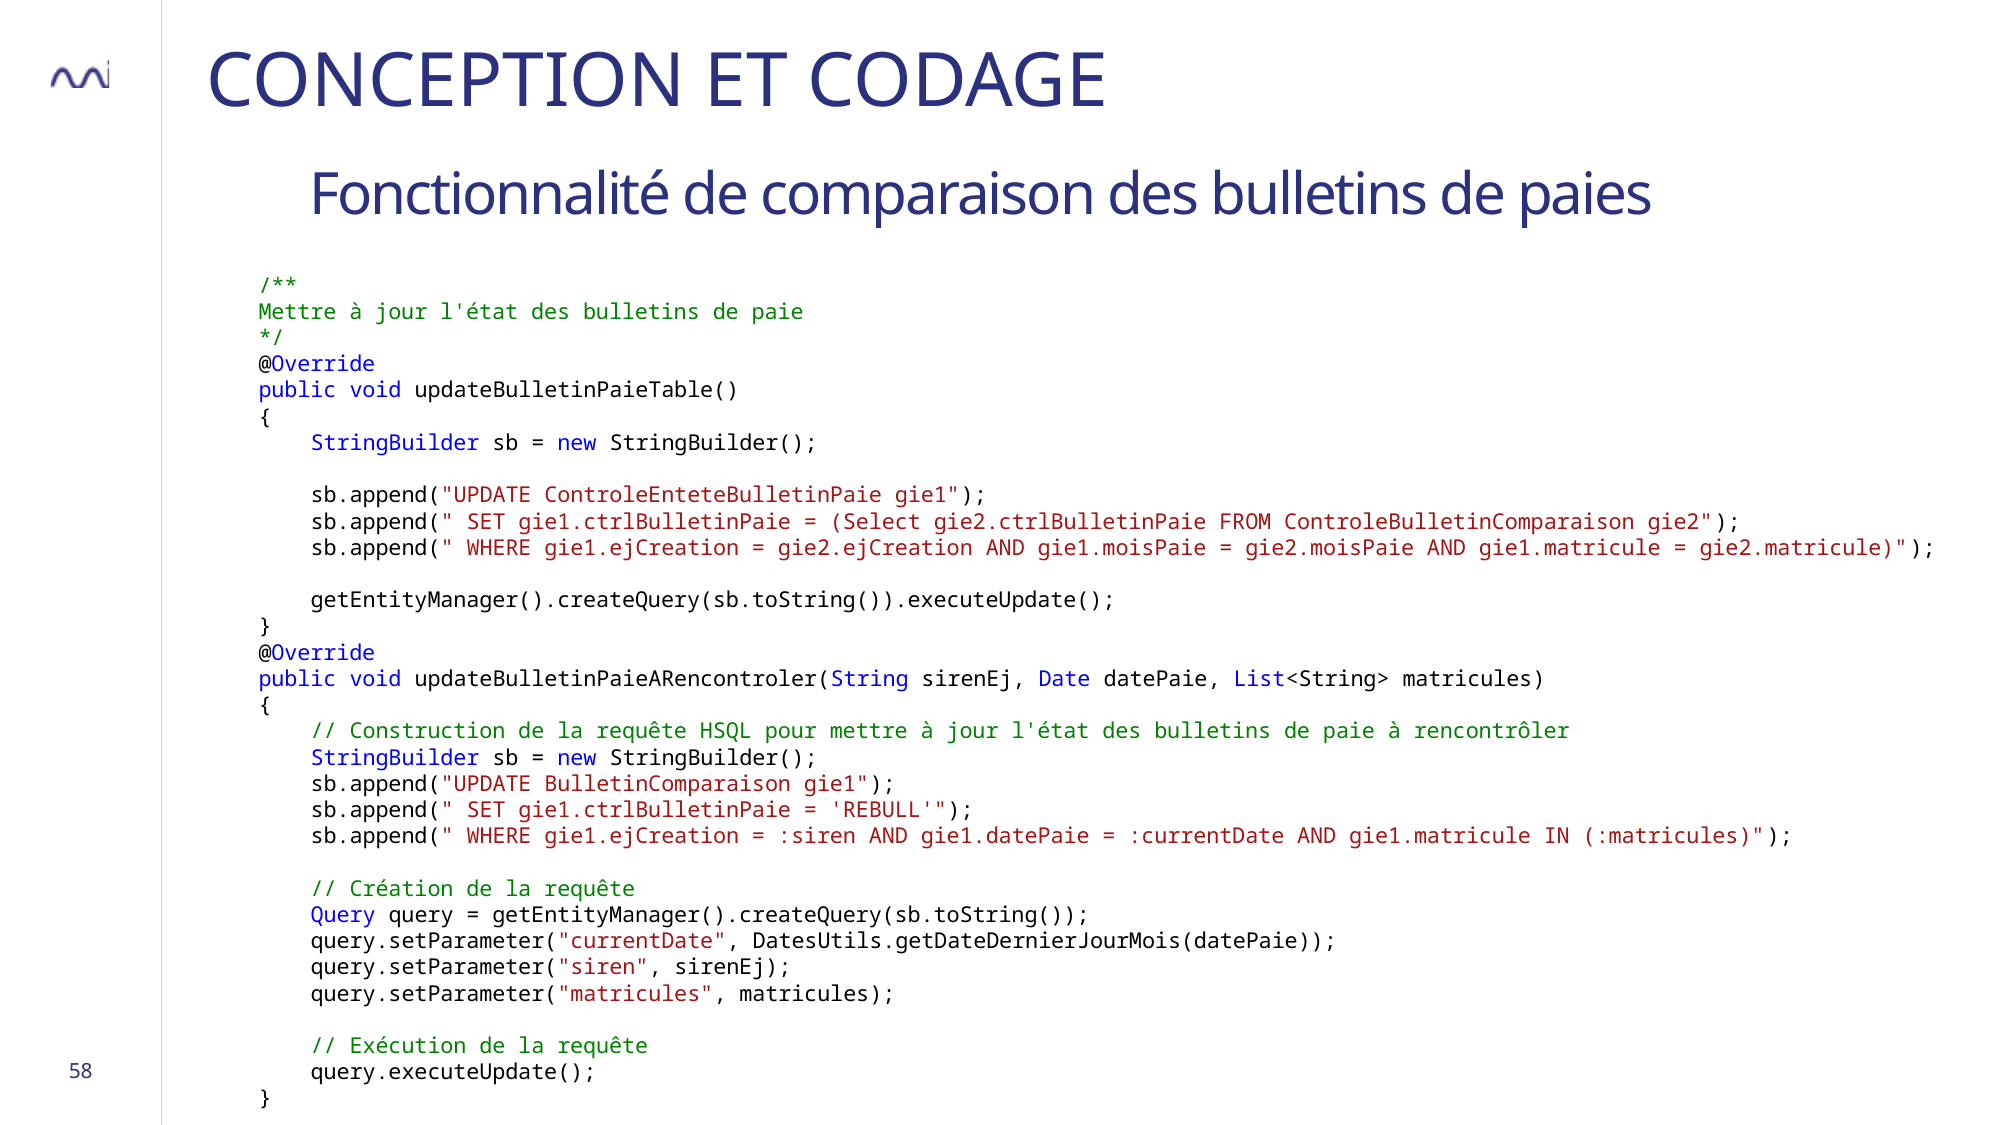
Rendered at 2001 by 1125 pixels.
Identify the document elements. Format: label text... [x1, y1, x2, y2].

text_box CONCEPTION ET CODAGE [191, 23, 1192, 130]
text_box 58 [38, 1052, 123, 1091]
text_box Fonctionnalité de comparaison des bulletins de paies [294, 161, 1685, 252]
text_box /** Mettre à jour l'état des bulletins de paie */ @Override public void updateBulletinPaieTable() { StringBuilder sb = new StringBuilder(); sb.append("UPDATE ControleEnteteBulletinPaie gie1"); sb.append(" SET gie1.ctrlBulletinPaie = (Select gie2.ctrlBulletinPaie FROM ControleBulletinComparaison gie2"); sb.append(" WHERE gie1.ejCreation = gie2.ejCreation AND gie1.moisPaie = gie2.moisPaie AND gie1.matricule = gie2.matricule)"); getEntityManager().createQuery(sb.toString()).executeUpdate(); } @Override public void updateBulletinPaieARencontroler(String sirenEj, Date datePaie, List<String> matricules) { // Construction de la requête HSQL pour mettre à jour l'état des bulletins de paie à rencontrôler StringBuilder sb = new StringBuilder(); sb.append("UPDATE BulletinComparaison gie1"); sb.append(" SET gie1.ctrlBulletinPaie = 'REBULL'"); sb.append(" WHERE gie1.ejCreation = :siren AND gie1.datePaie = :currentDate AND gie1.matricule IN (:matricules)"); // Création de la requête Query query = getEntityManager().createQuery(sb.toString()); query.setParameter("currentDate", DatesUtils.getDateDernierJourMois(datePaie)); query.setParameter("siren", sirenEj); query.setParameter("matricules", matricules); // Exécution de la requête query.executeUpdate(); } [243, 263, 2000, 1125]
